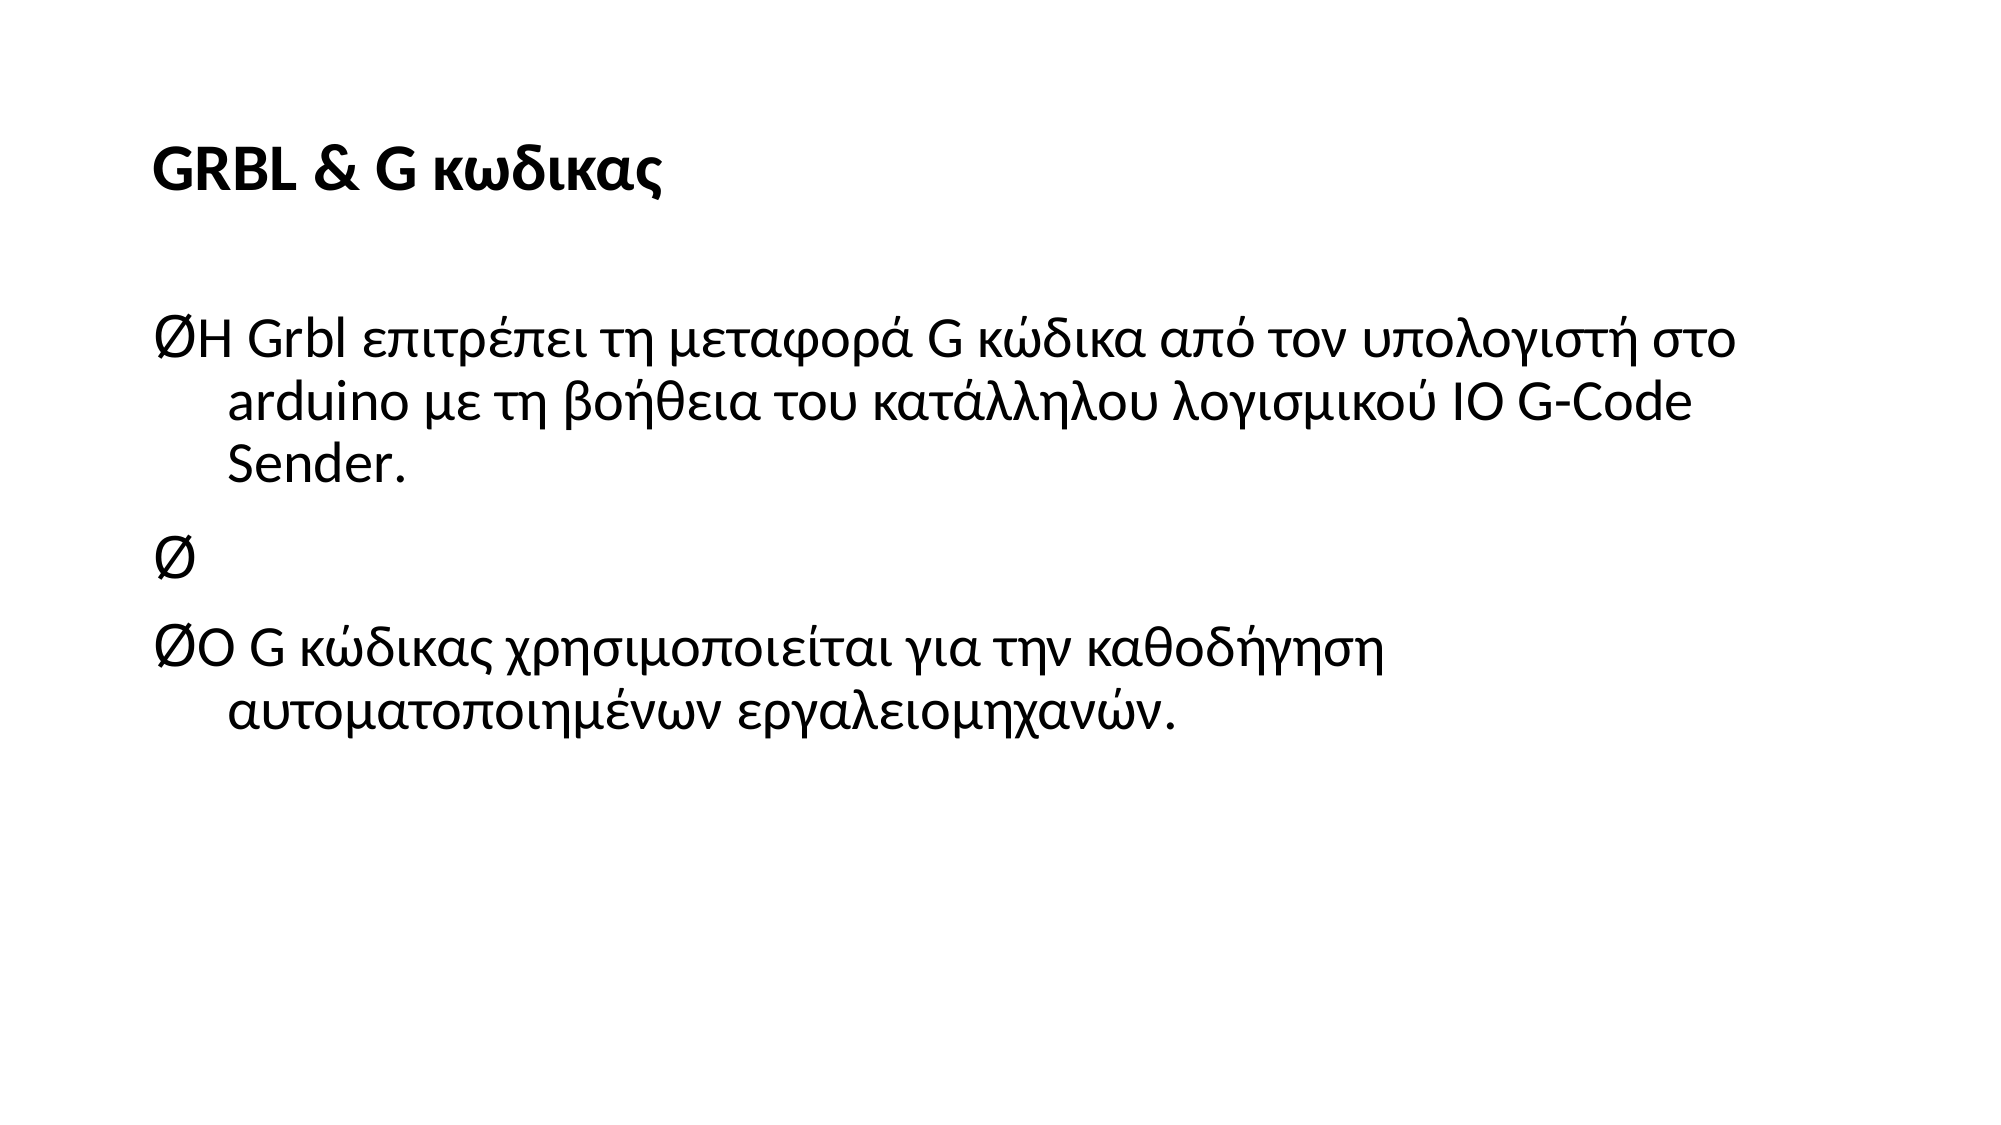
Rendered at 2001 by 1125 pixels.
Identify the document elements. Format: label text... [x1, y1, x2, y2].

list Η Grbl επιτρέπει τη μεταφορά G κώδικα από τον υπολογιστή στο arduino με τη βοήθεια του κατάλληλου λογισμικού IO G-Code Sender. Ο G κώδικας χρησιμοποιείται για την καθοδήγηση αυτοματοποιημένων εργαλειομηχανών. [137, 299, 1863, 1014]
title GRBL & G κωδικας [137, 59, 1863, 278]
